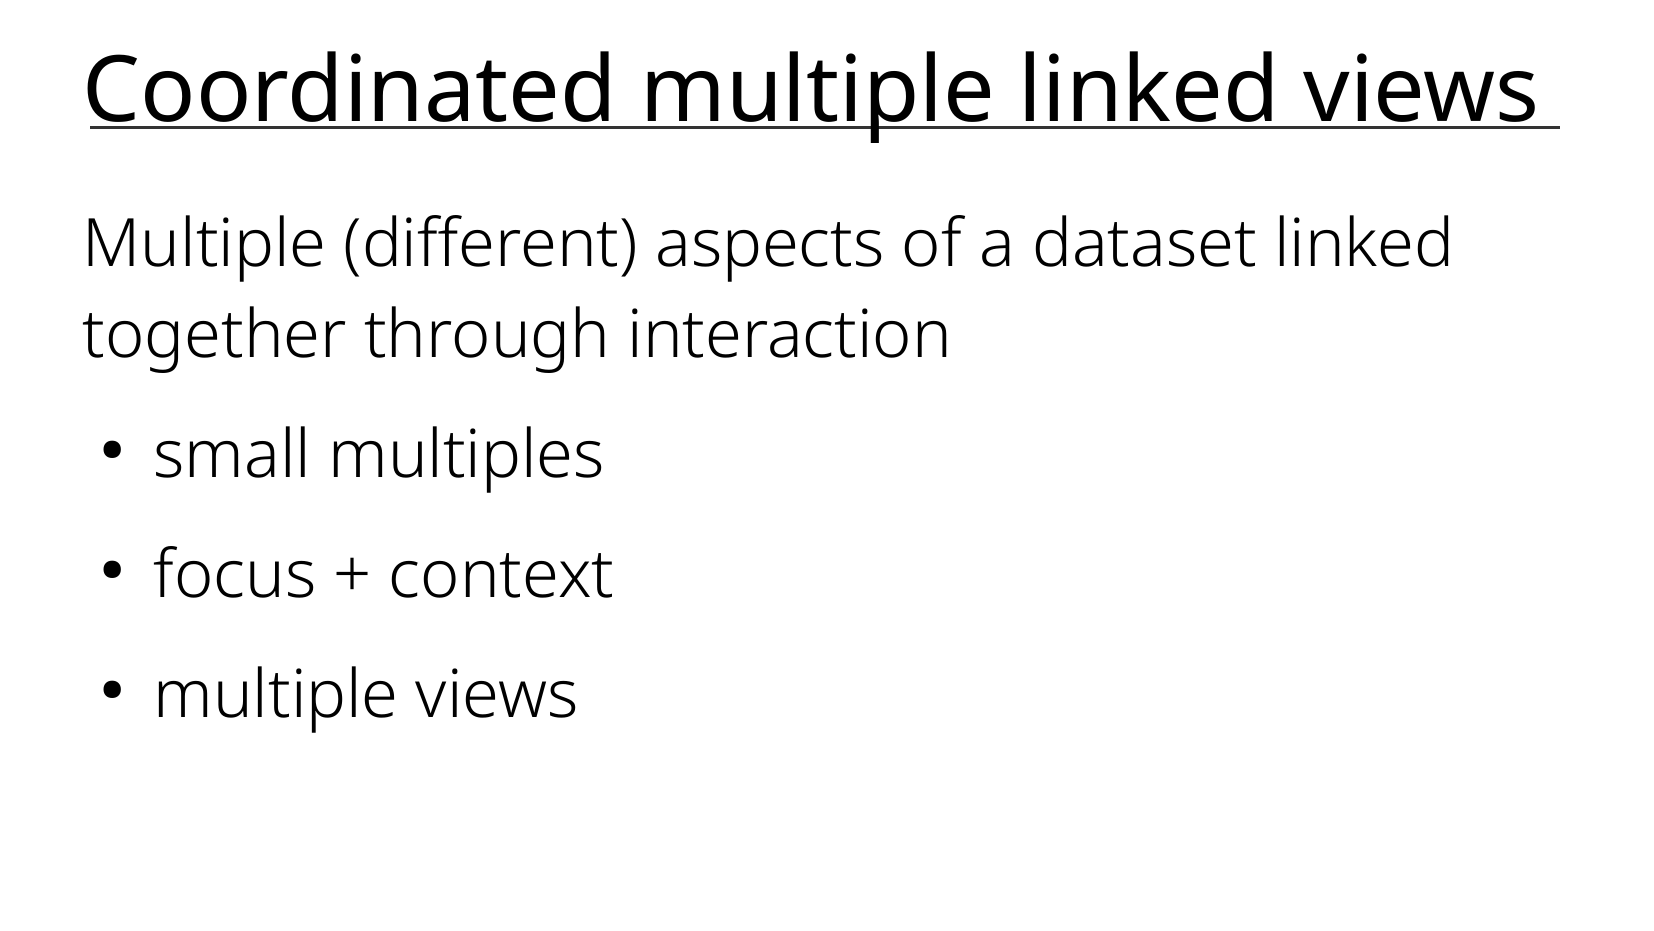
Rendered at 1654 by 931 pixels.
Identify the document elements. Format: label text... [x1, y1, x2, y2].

title Coordinated multiple linked views [82, 32, 1571, 140]
list Multiple (different) aspects of a dataset linked together through interaction small multiples focus + context multiple views [82, 195, 1571, 811]
